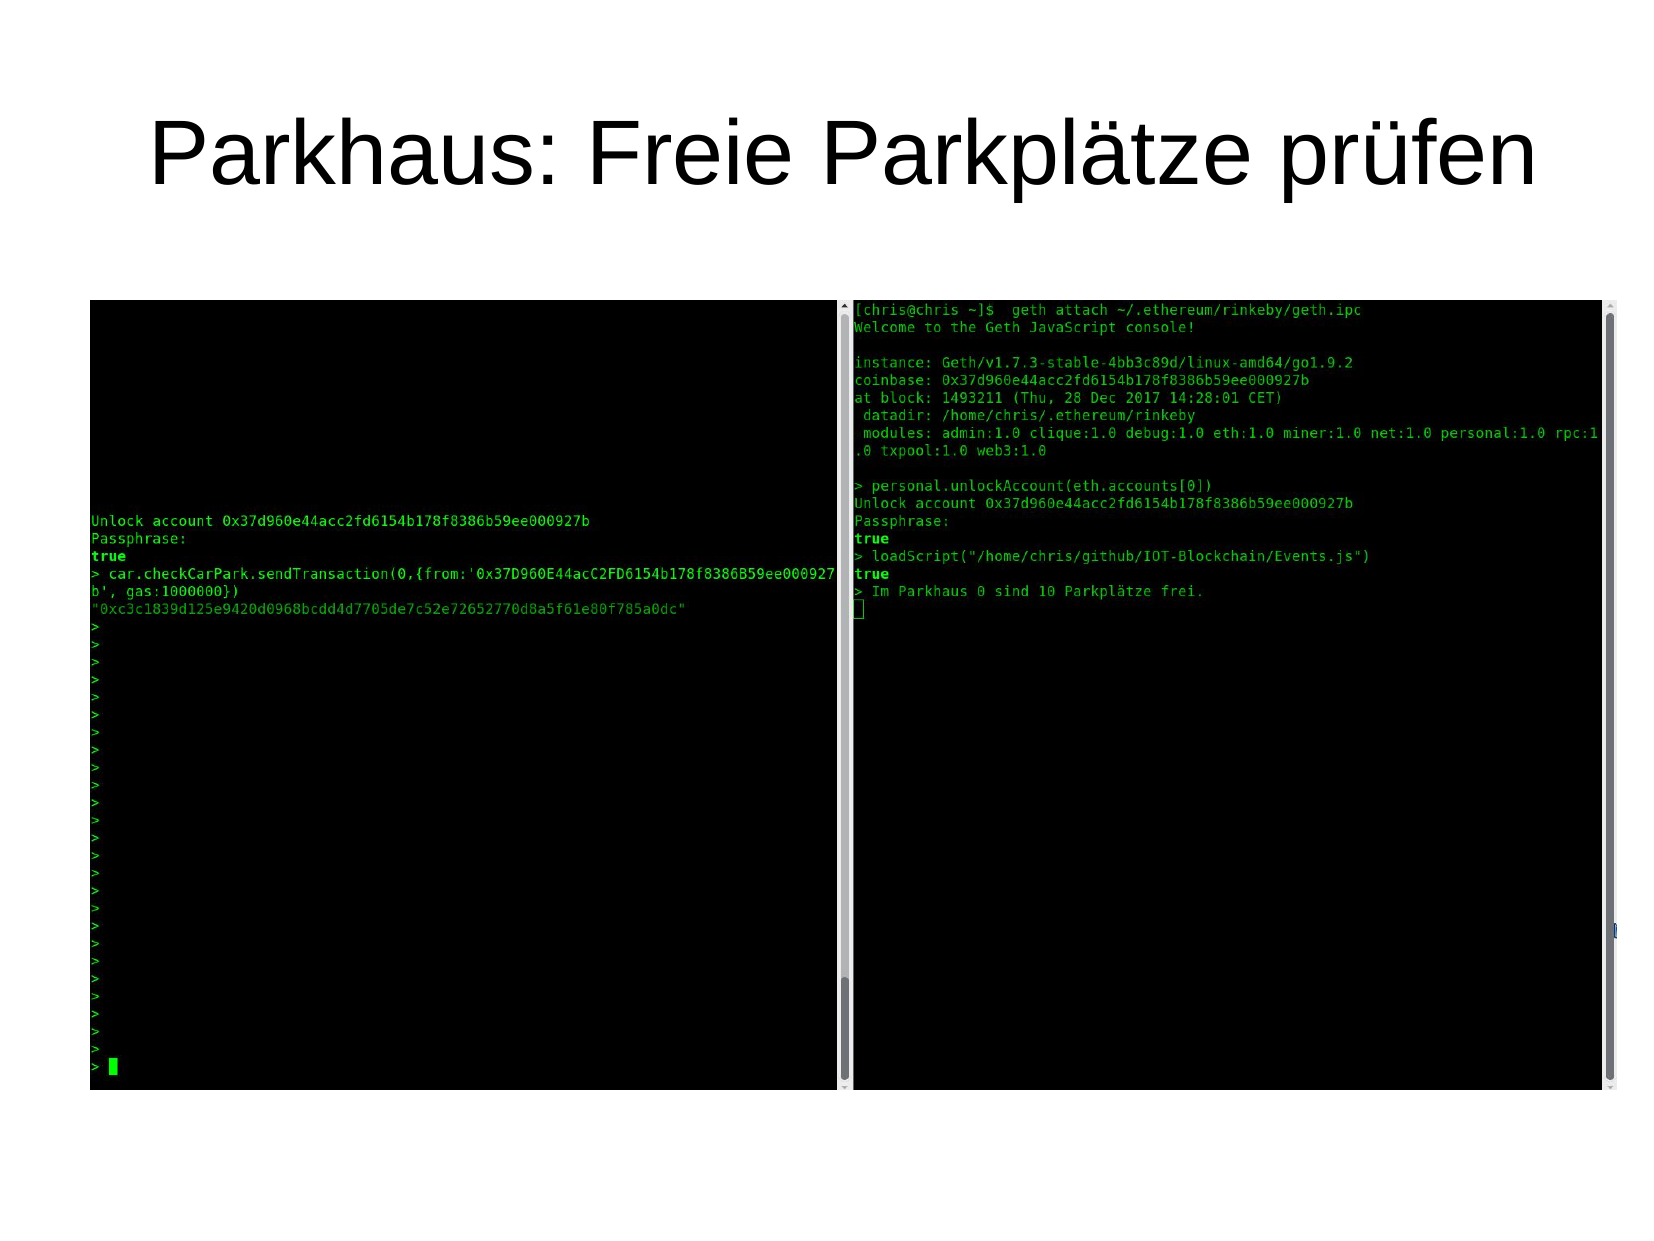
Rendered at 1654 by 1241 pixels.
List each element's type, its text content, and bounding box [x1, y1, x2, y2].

title Parkhaus: Freie Parkplätze prüfen [82, 49, 1571, 257]
picture [90, 300, 1617, 1090]
